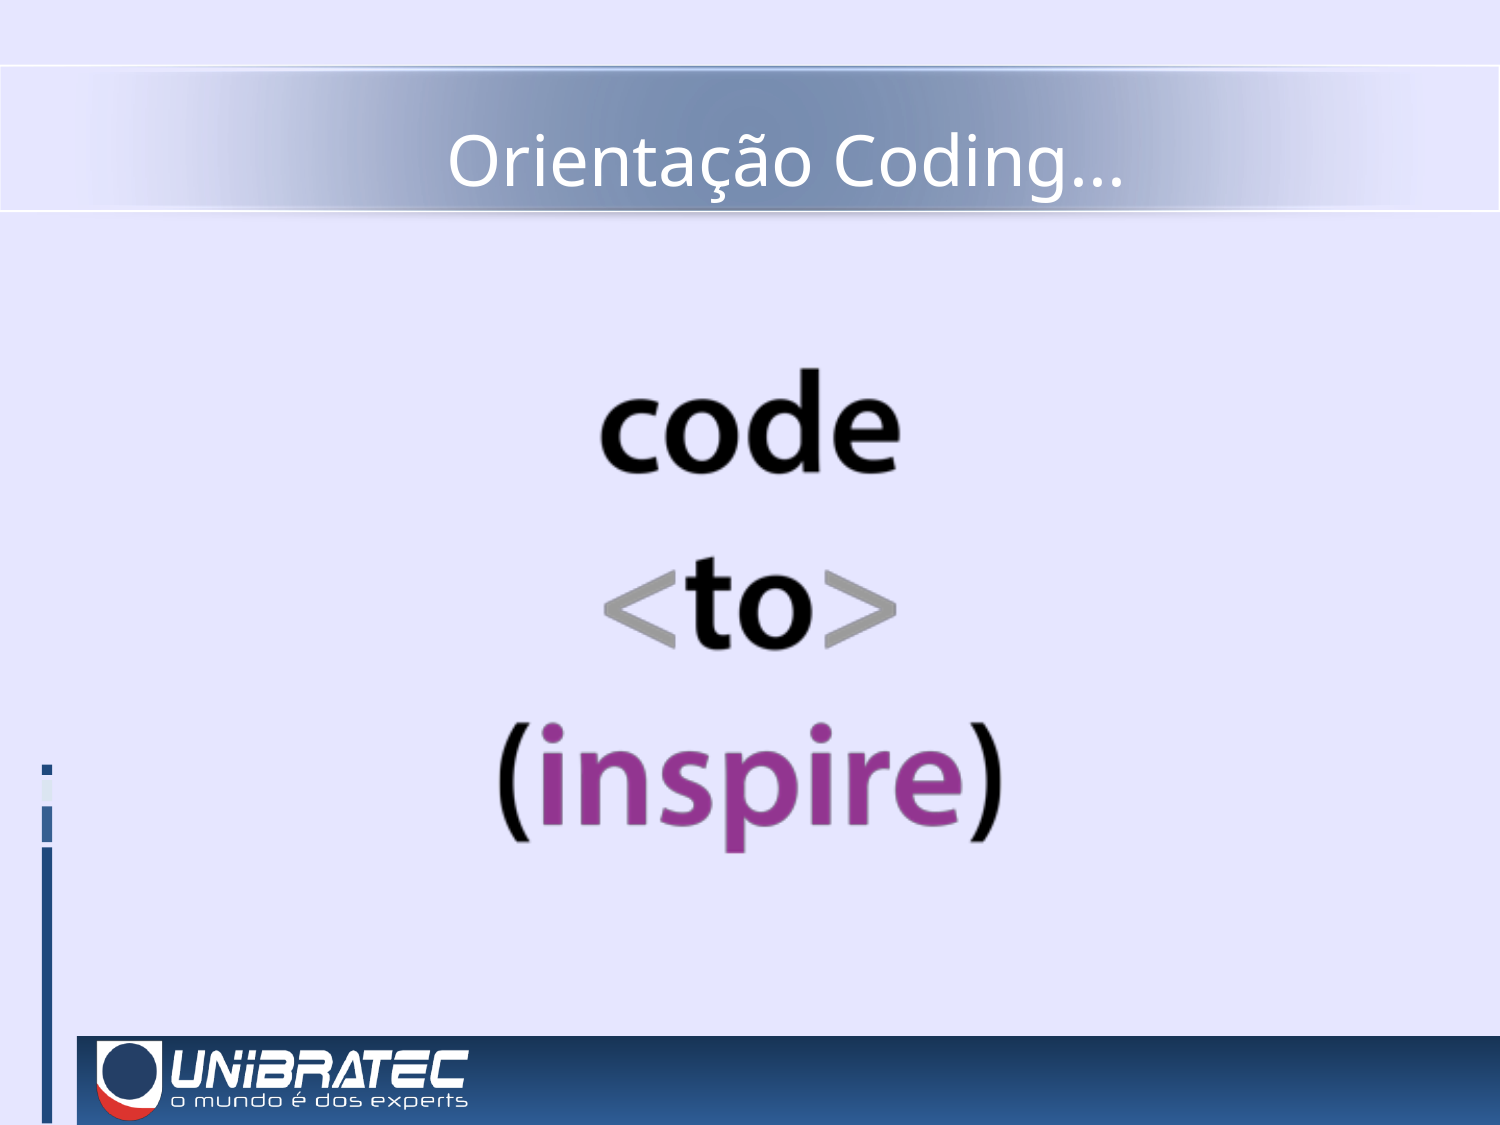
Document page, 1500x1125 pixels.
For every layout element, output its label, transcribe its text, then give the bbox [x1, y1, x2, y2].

picture [490, 349, 1011, 871]
picture [96, 1040, 469, 1121]
title Orientação Coding... [150, 84, 1424, 233]
picture [0, 58, 1500, 227]
